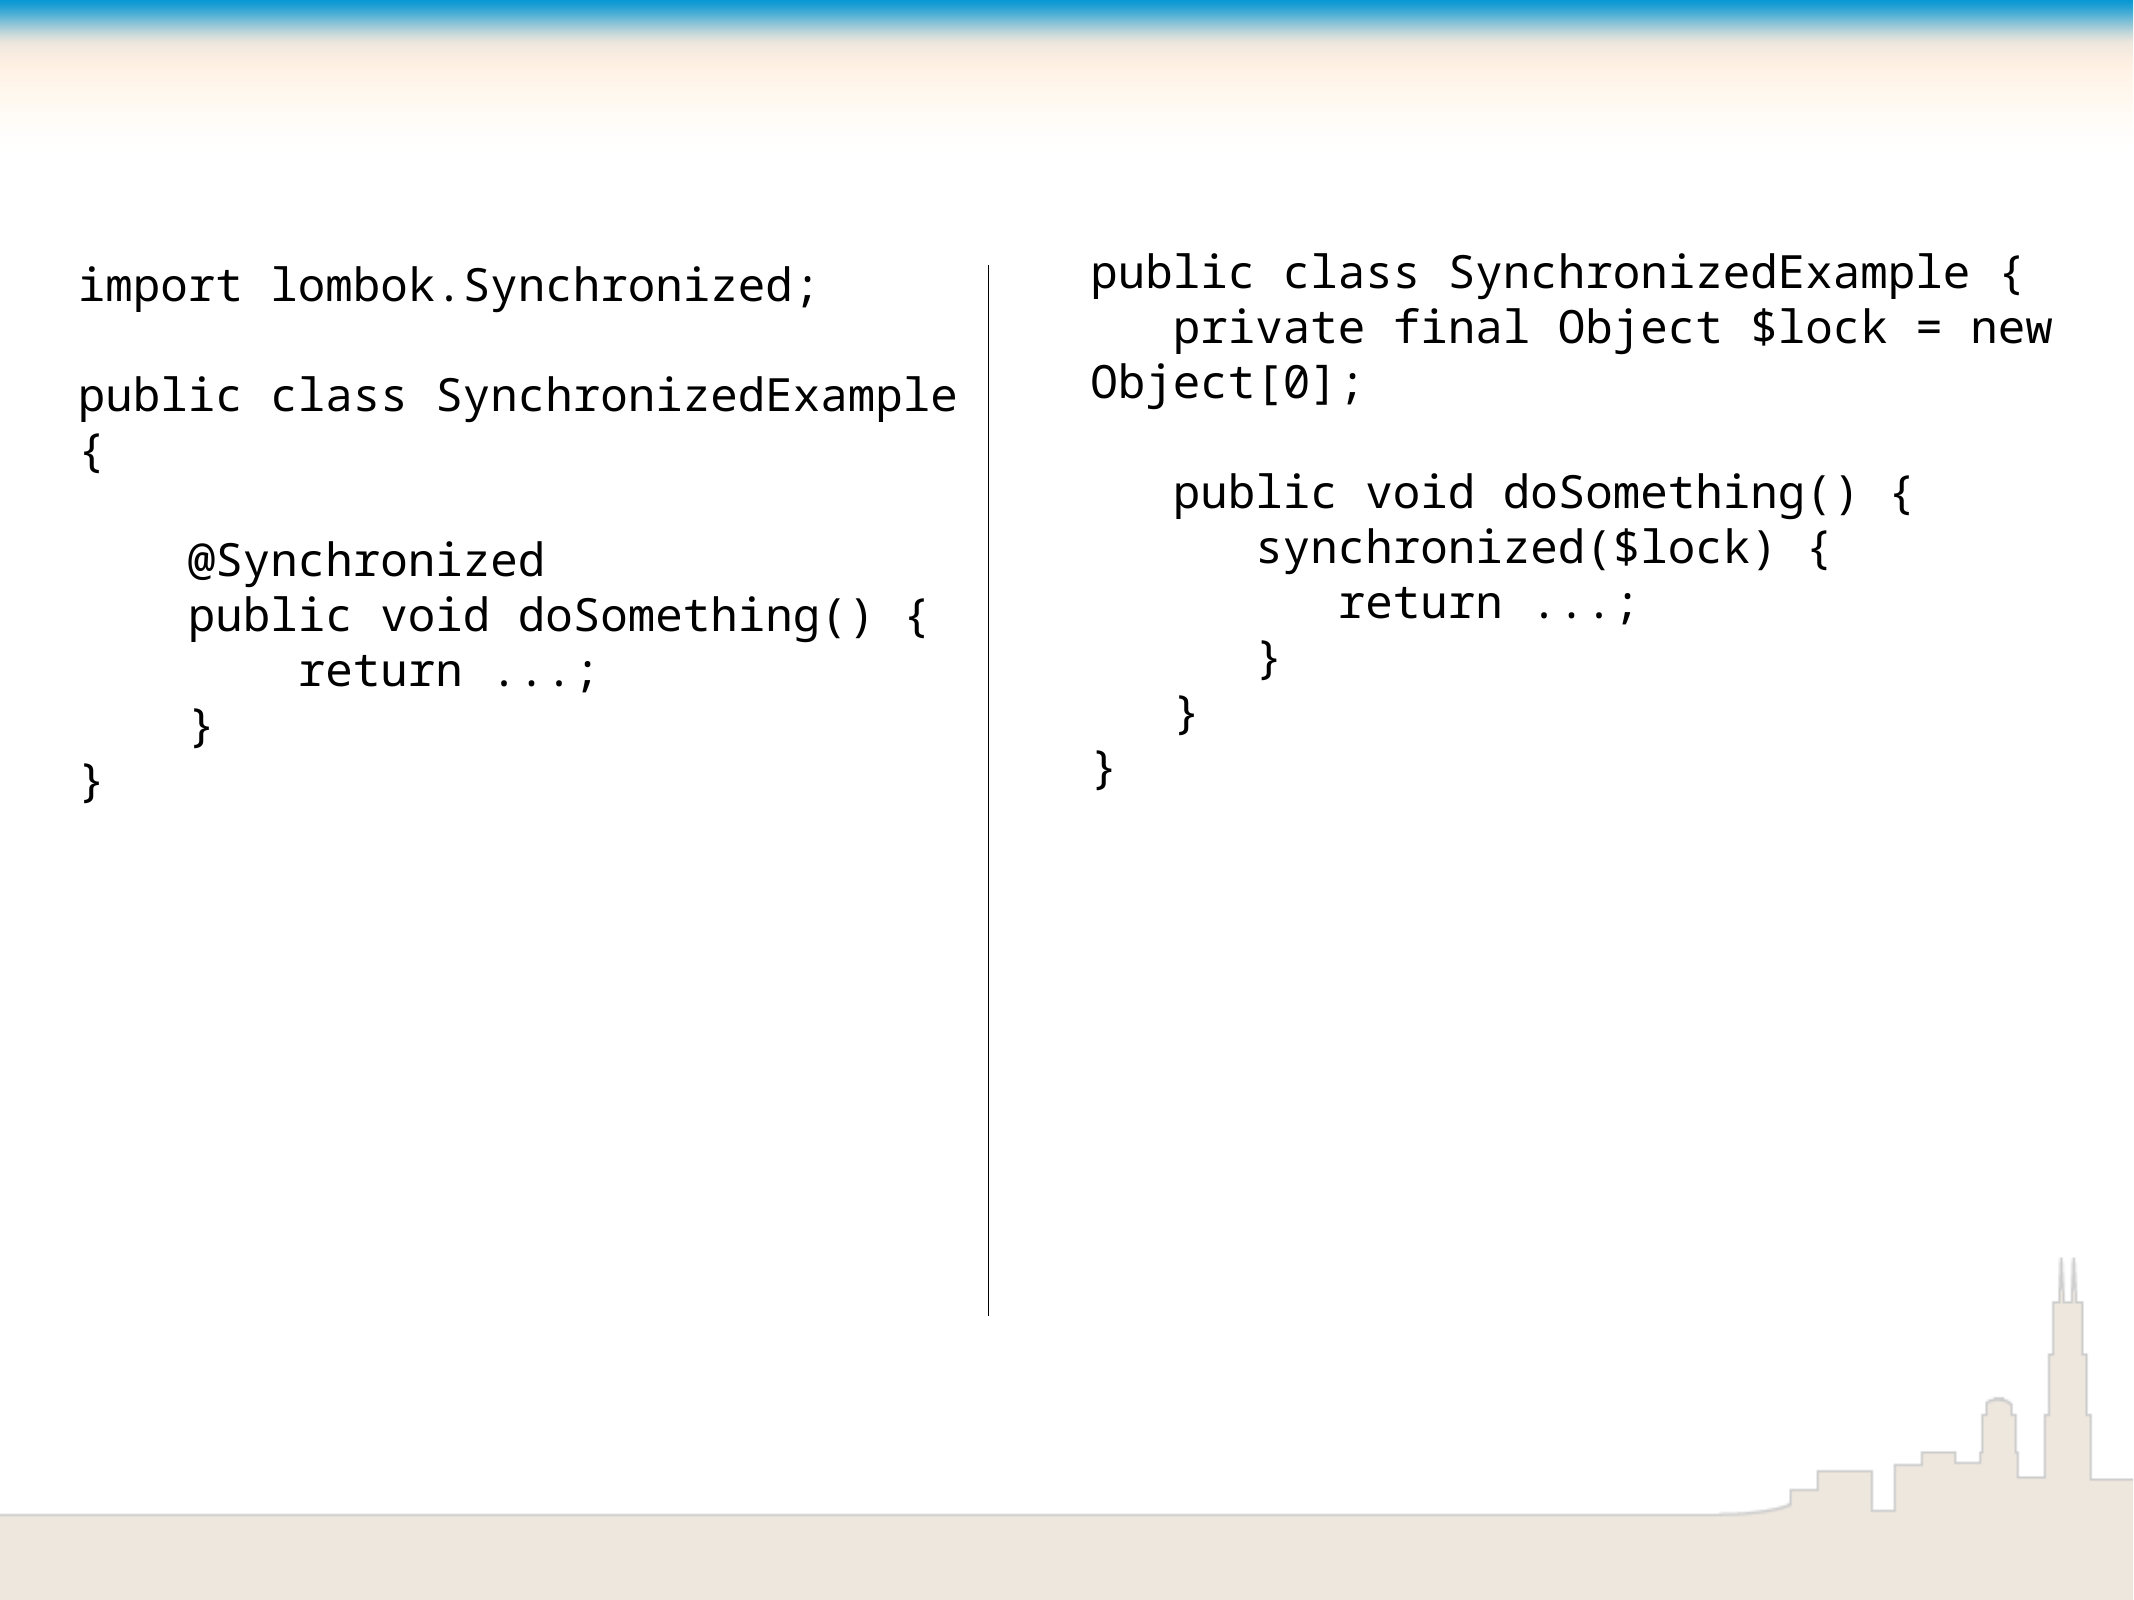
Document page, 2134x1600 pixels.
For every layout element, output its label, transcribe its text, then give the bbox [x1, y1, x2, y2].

text_box public class SynchronizedExample { private final Object $lock = new Object[0]; public void doSomething() { synchronized($lock) { return ...; } } } [1075, 235, 2134, 1211]
picture [0, 4, 2134, 1600]
text_box import lombok.Synchronized; public class SynchronizedExample { @Synchronized public void doSomething() { return ...; } } [63, 248, 1015, 1224]
